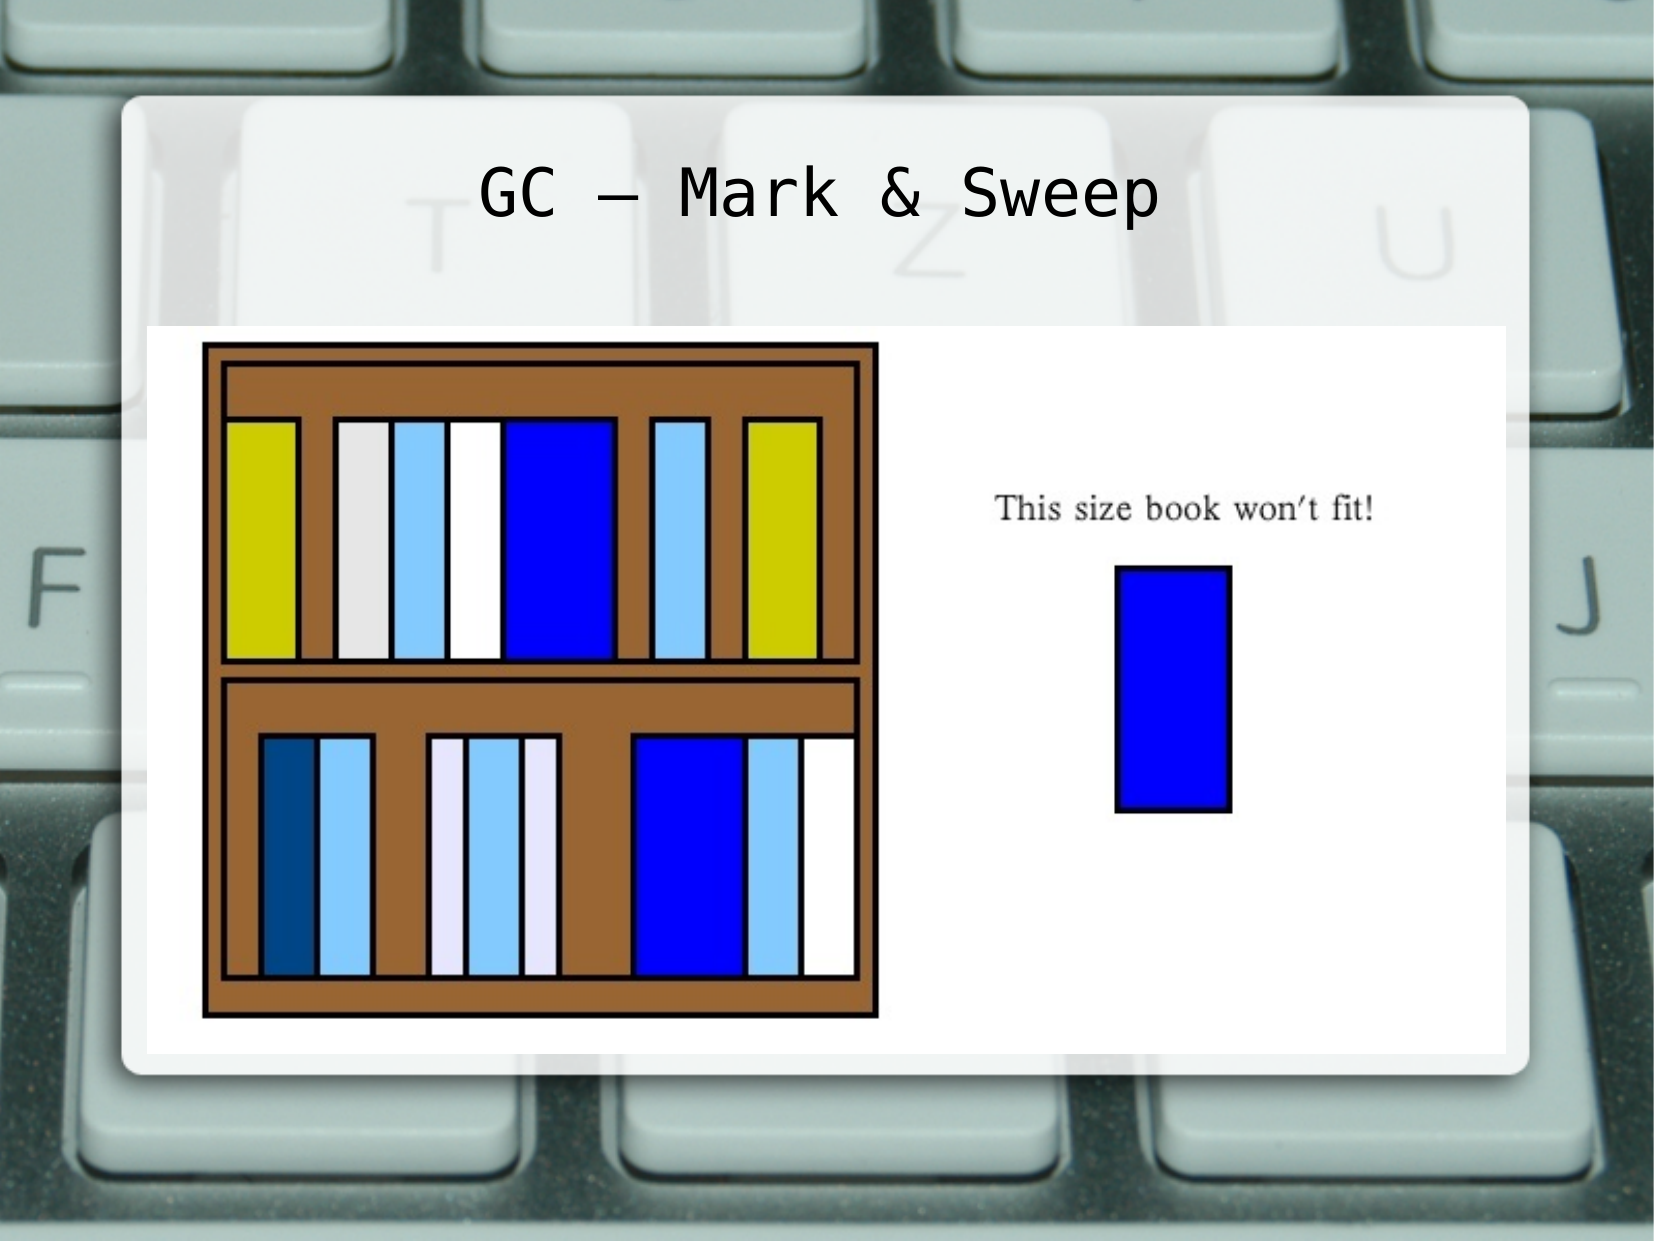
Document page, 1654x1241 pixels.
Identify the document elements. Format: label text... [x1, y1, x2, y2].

picture [0, 0, 1654, 1241]
title GC – Mark & Sweep [135, 117, 1506, 271]
